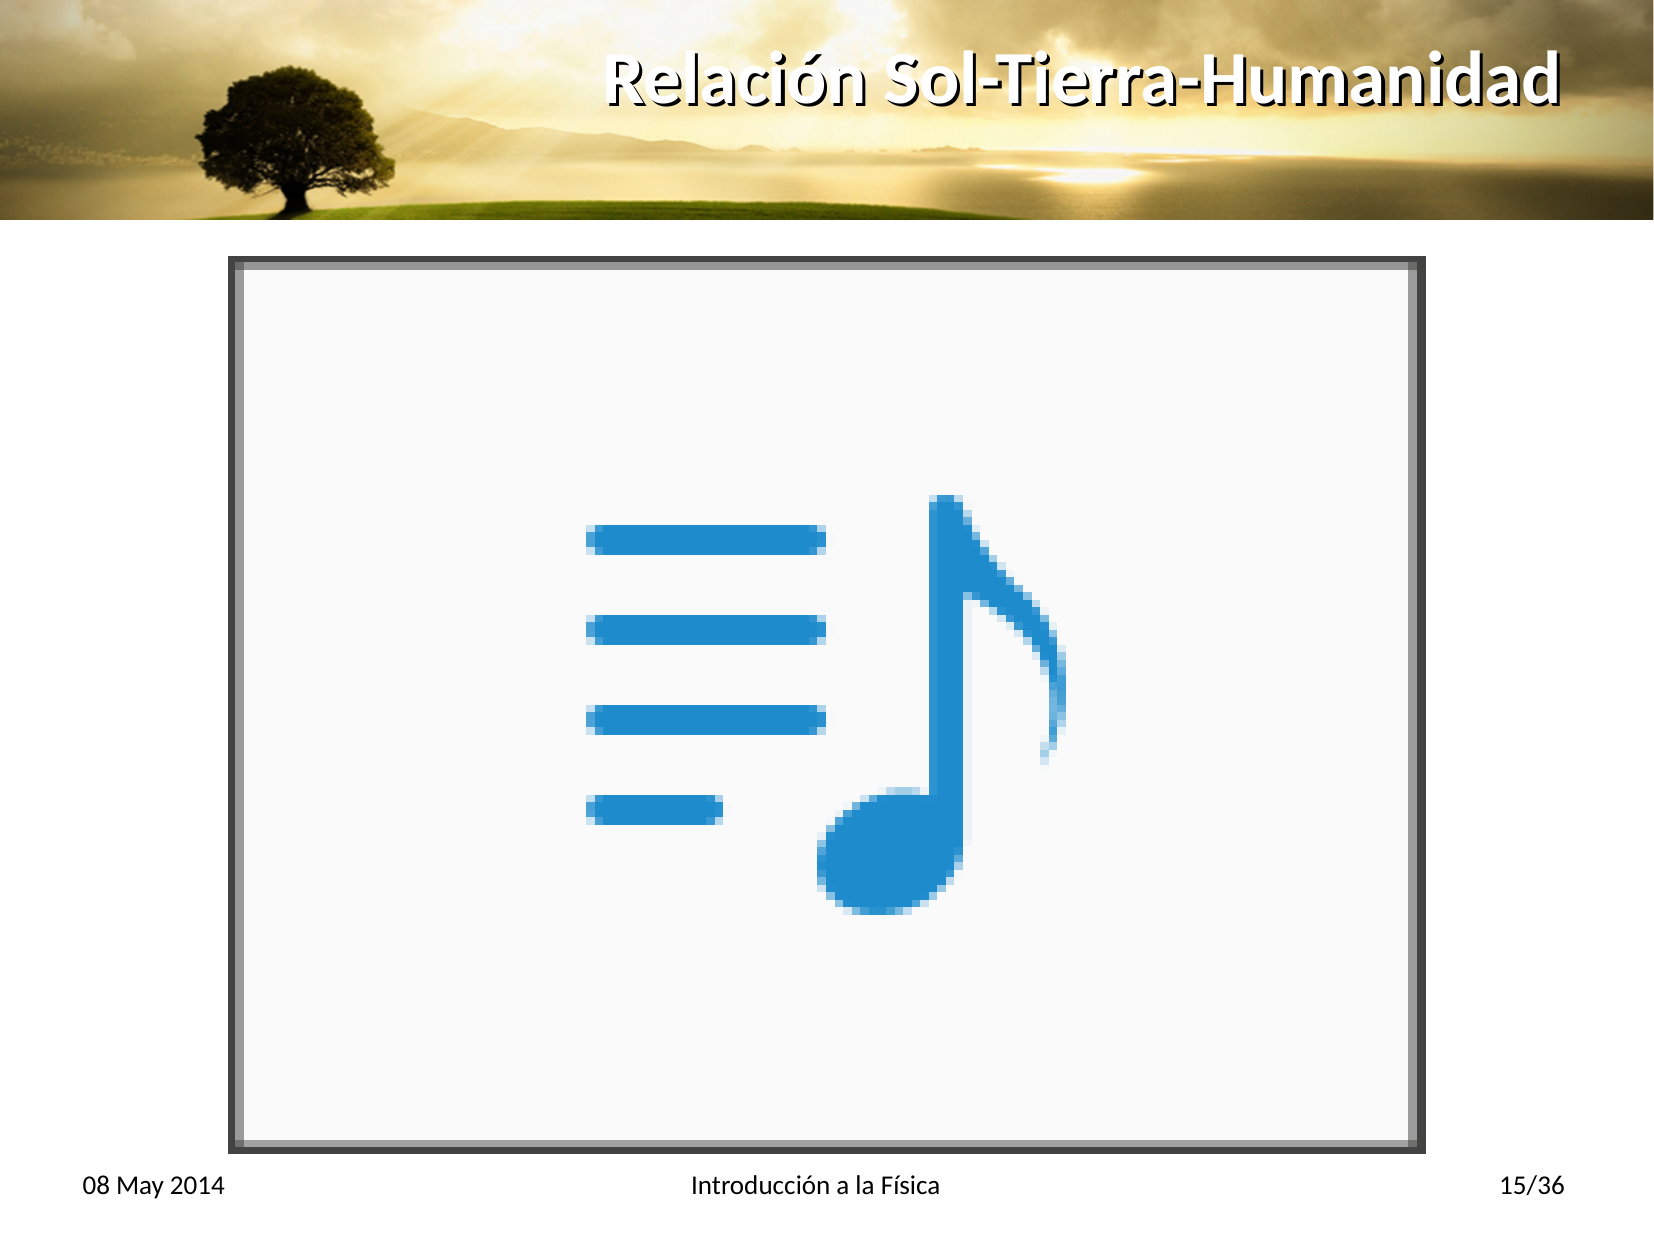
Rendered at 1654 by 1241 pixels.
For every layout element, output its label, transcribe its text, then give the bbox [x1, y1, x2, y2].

picture [0, 0, 1654, 220]
title Relación Sol-Tierra-Humanidad [75, 19, 1564, 151]
text_box [226, 255, 1427, 1156]
